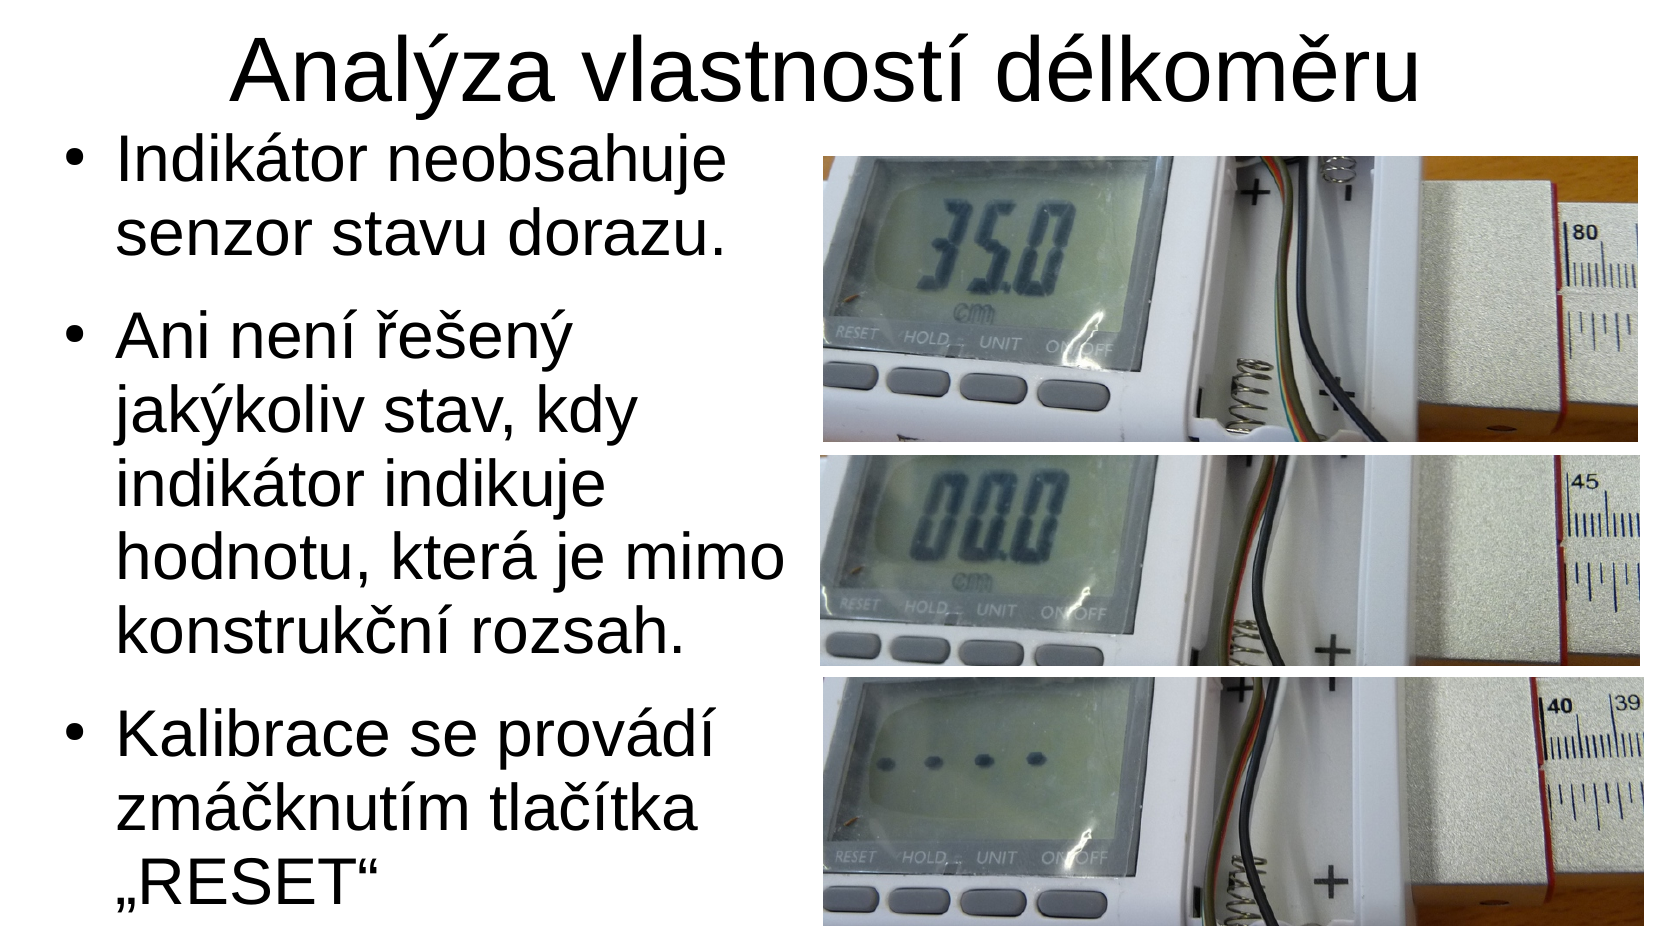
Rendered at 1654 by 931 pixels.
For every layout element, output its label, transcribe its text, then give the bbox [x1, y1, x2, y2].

picture [823, 677, 1644, 926]
picture [820, 455, 1640, 667]
title Analýza vlastností délkoměru [82, 0, 1571, 148]
list Indikátor neobsahuje senzor stavu dorazu. Ani není řešený jakýkoliv stav, kdy indikátor indikuje hodnotu, která je mimo konstrukční rozsah. Kalibrace se provádí zmáčknutím tlačítka „RESET“ [45, 122, 805, 925]
picture [823, 156, 1638, 442]
